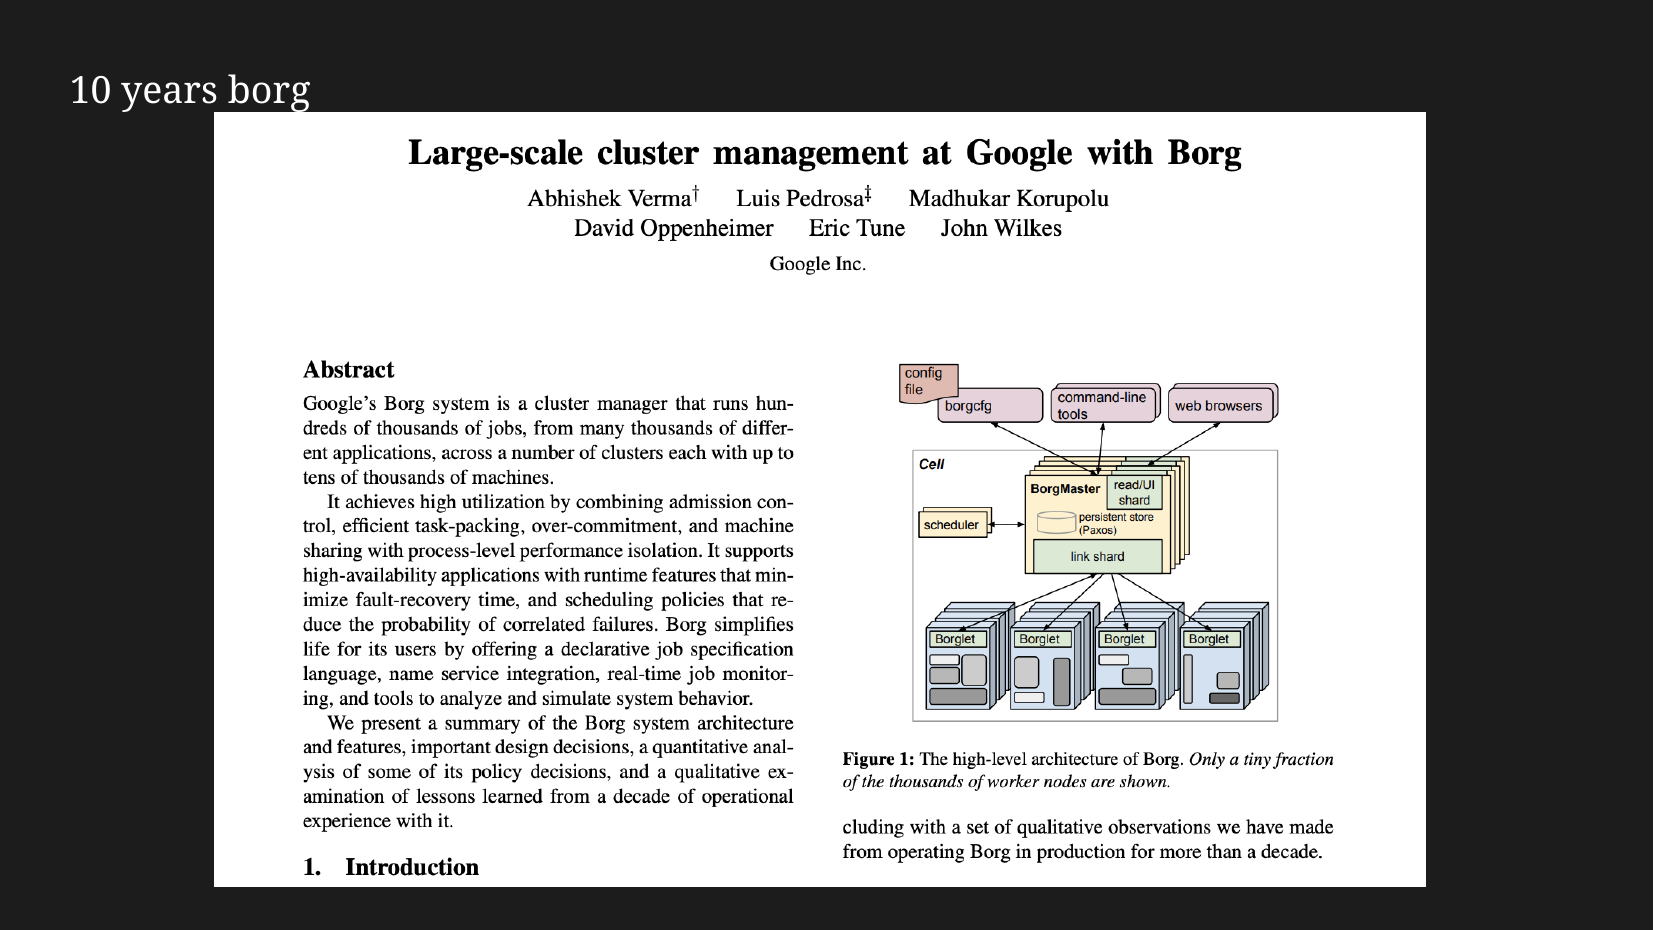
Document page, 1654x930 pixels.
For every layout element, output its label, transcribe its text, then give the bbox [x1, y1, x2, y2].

text_box 10 years borg [54, 56, 451, 113]
picture [214, 112, 1426, 887]
